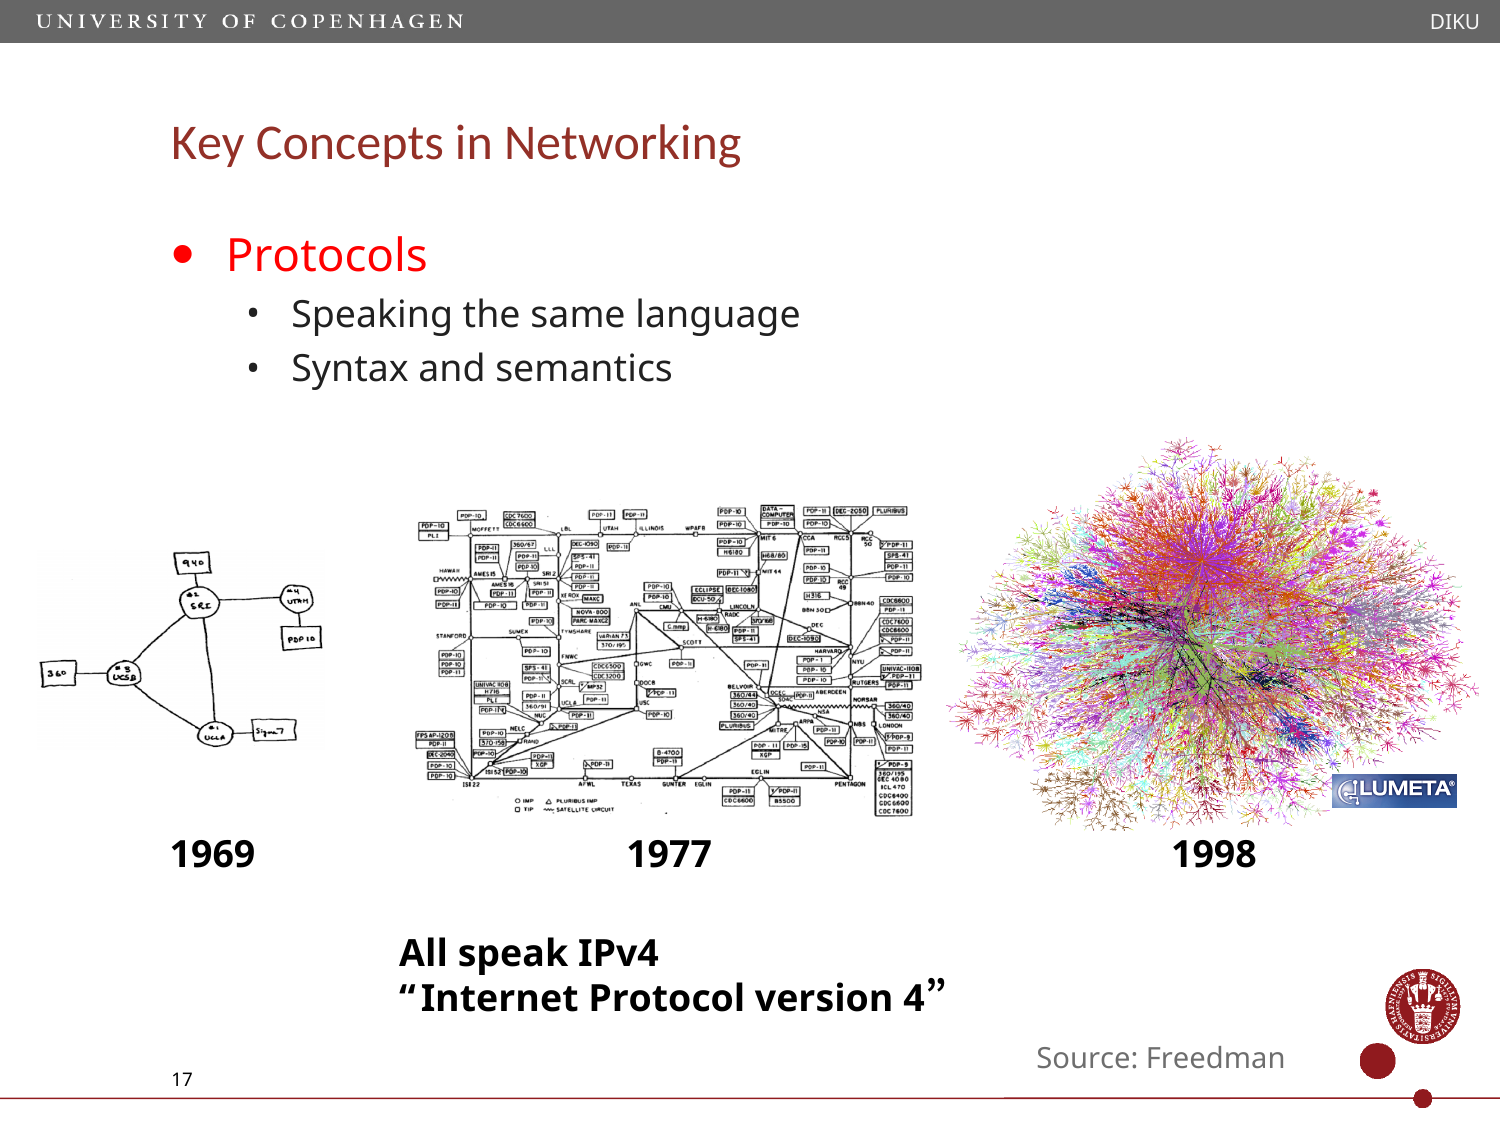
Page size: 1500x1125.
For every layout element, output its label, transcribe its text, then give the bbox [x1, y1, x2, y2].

text_box 1969 [154, 821, 271, 883]
picture [406, 499, 925, 818]
text_box <number> [171, 1067, 522, 1092]
picture [37, 549, 325, 751]
text_box Key Concepts in Networking [171, 75, 1329, 171]
picture [944, 437, 1500, 831]
text_box Source: Freedman [1021, 1031, 1341, 1083]
picture [0, 910, 1500, 1122]
text_box DIKU [469, 0, 1495, 43]
text_box Protocols Speaking the same language Syntax and semantics [171, 225, 1329, 900]
text_box 1977 [611, 821, 728, 883]
text_box All speak IPv4 “Internet Protocol version 4” [384, 920, 963, 1027]
text_box 1998 [1156, 821, 1272, 883]
